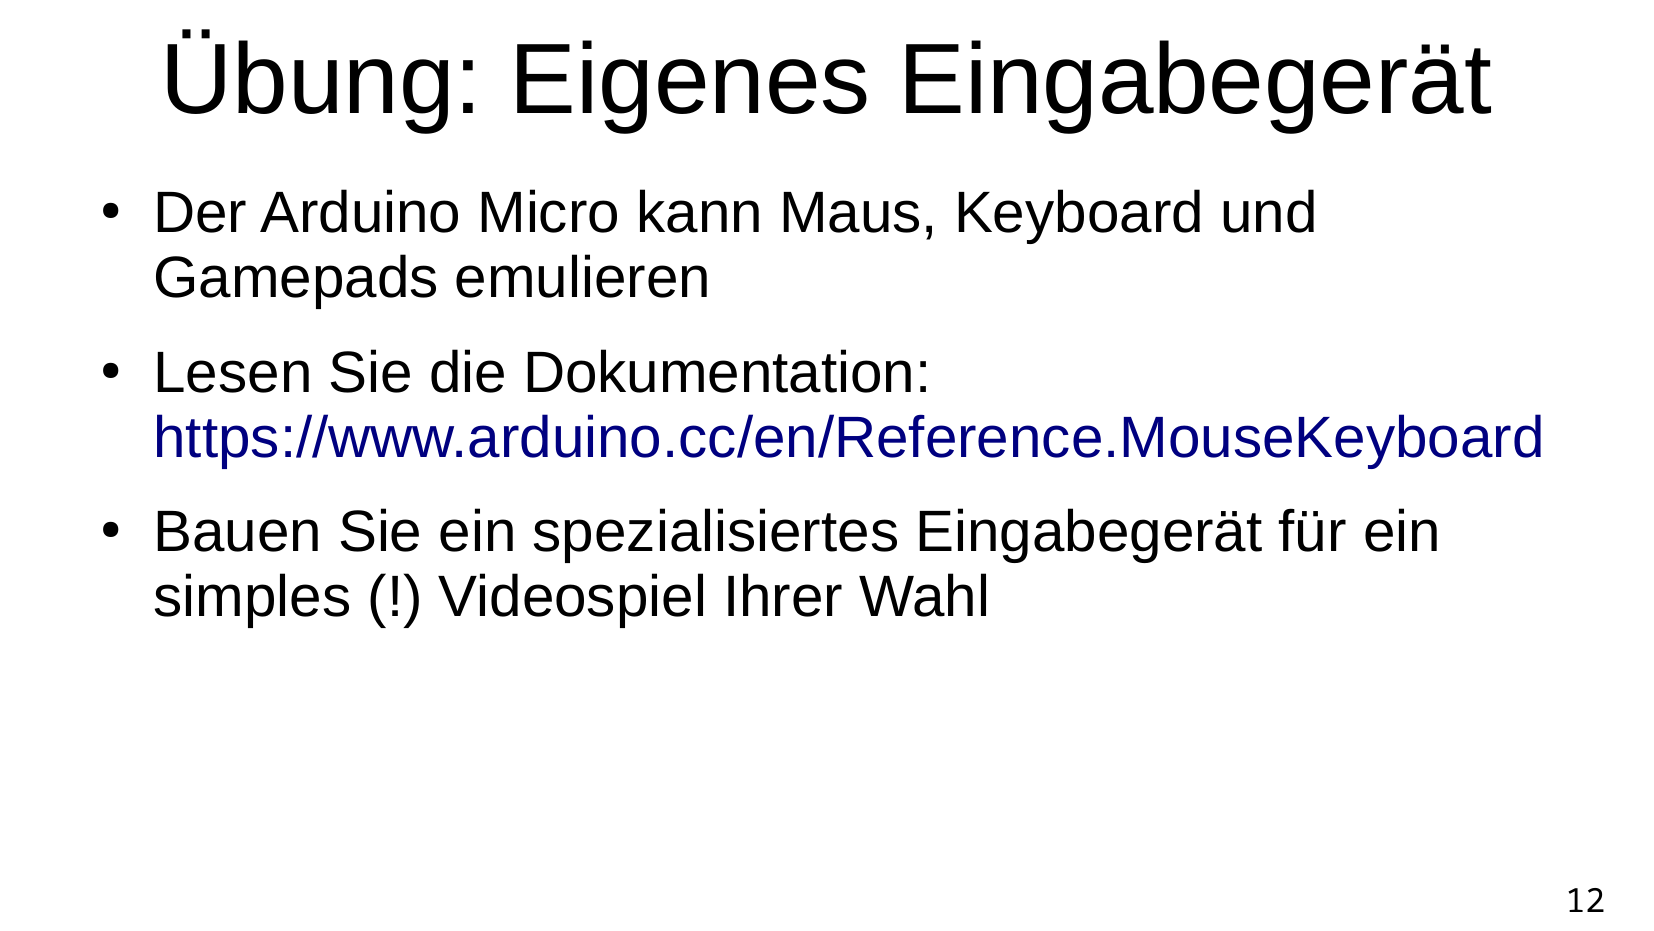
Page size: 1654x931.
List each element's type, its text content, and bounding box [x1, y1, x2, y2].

title Übung: Eigenes Eingabegerät [82, 1, 1571, 157]
list Der Arduino Micro kann Maus, Keyboard und Gamepads emulieren Lesen Sie die Dokumentation: https://www.arduino.cc/en/Reference.MouseKeyboard Bauen Sie ein spezialisiertes Eingabegerät für ein simples (!) Videospiel Ihrer Wahl [82, 180, 1571, 811]
